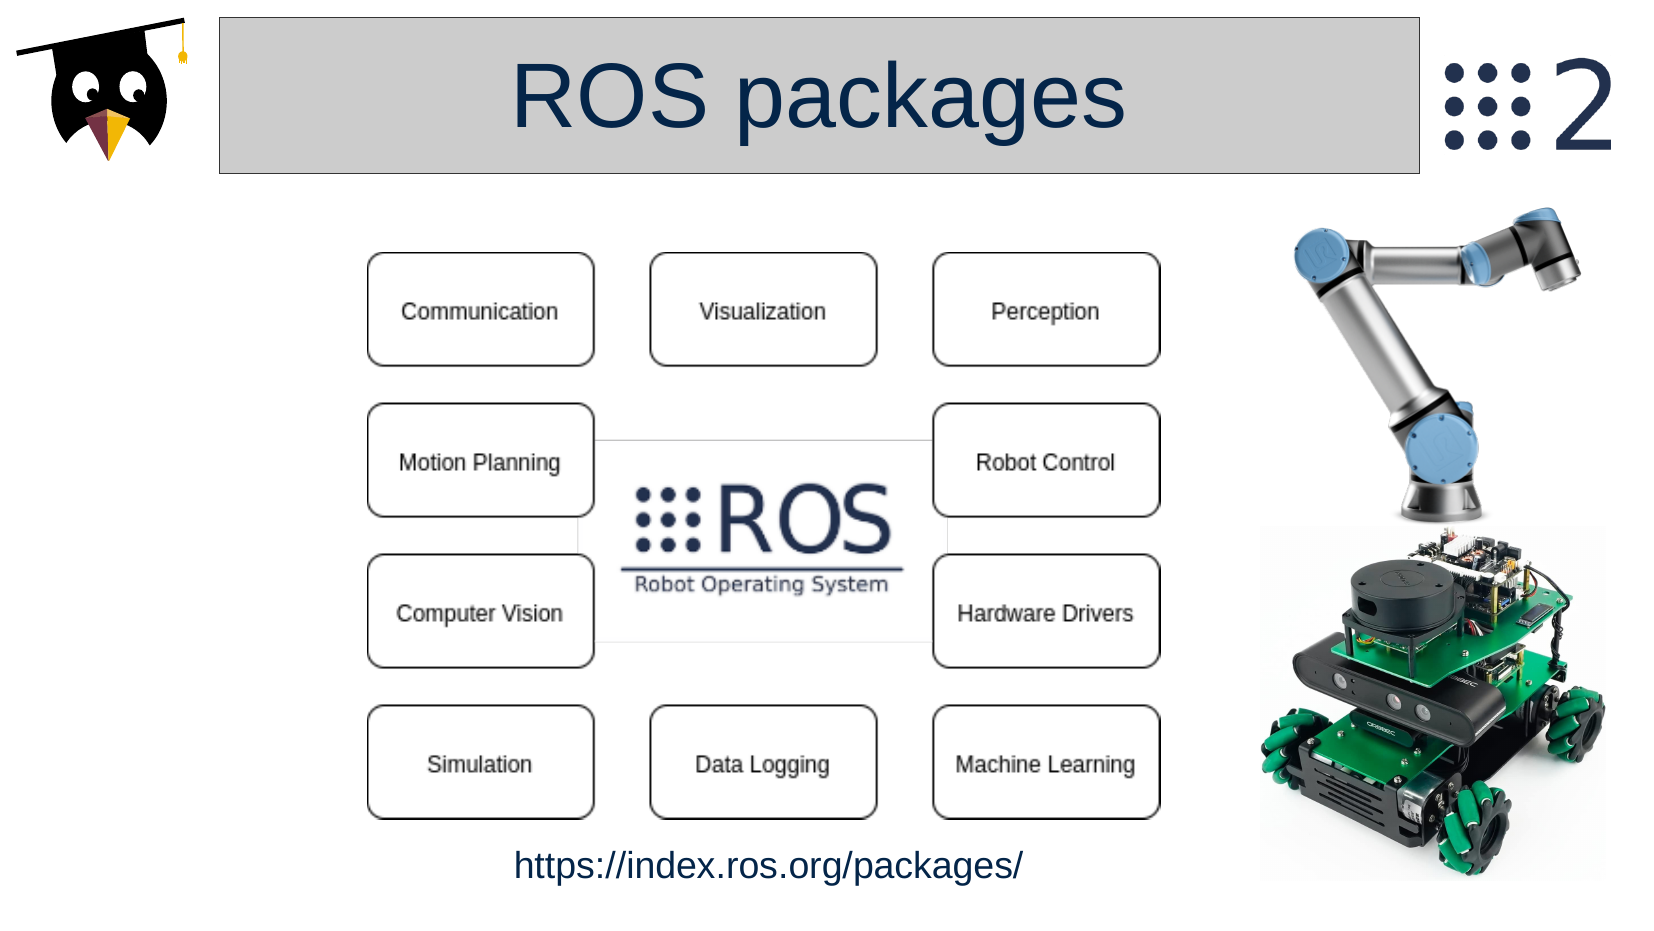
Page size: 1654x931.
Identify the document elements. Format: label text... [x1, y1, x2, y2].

text_box https://index.ros.org/packages/ [375, 836, 1163, 912]
title ROS packages [219, 17, 1420, 174]
picture [367, 252, 1161, 820]
picture [16, 17, 188, 161]
picture [1260, 21, 1613, 881]
